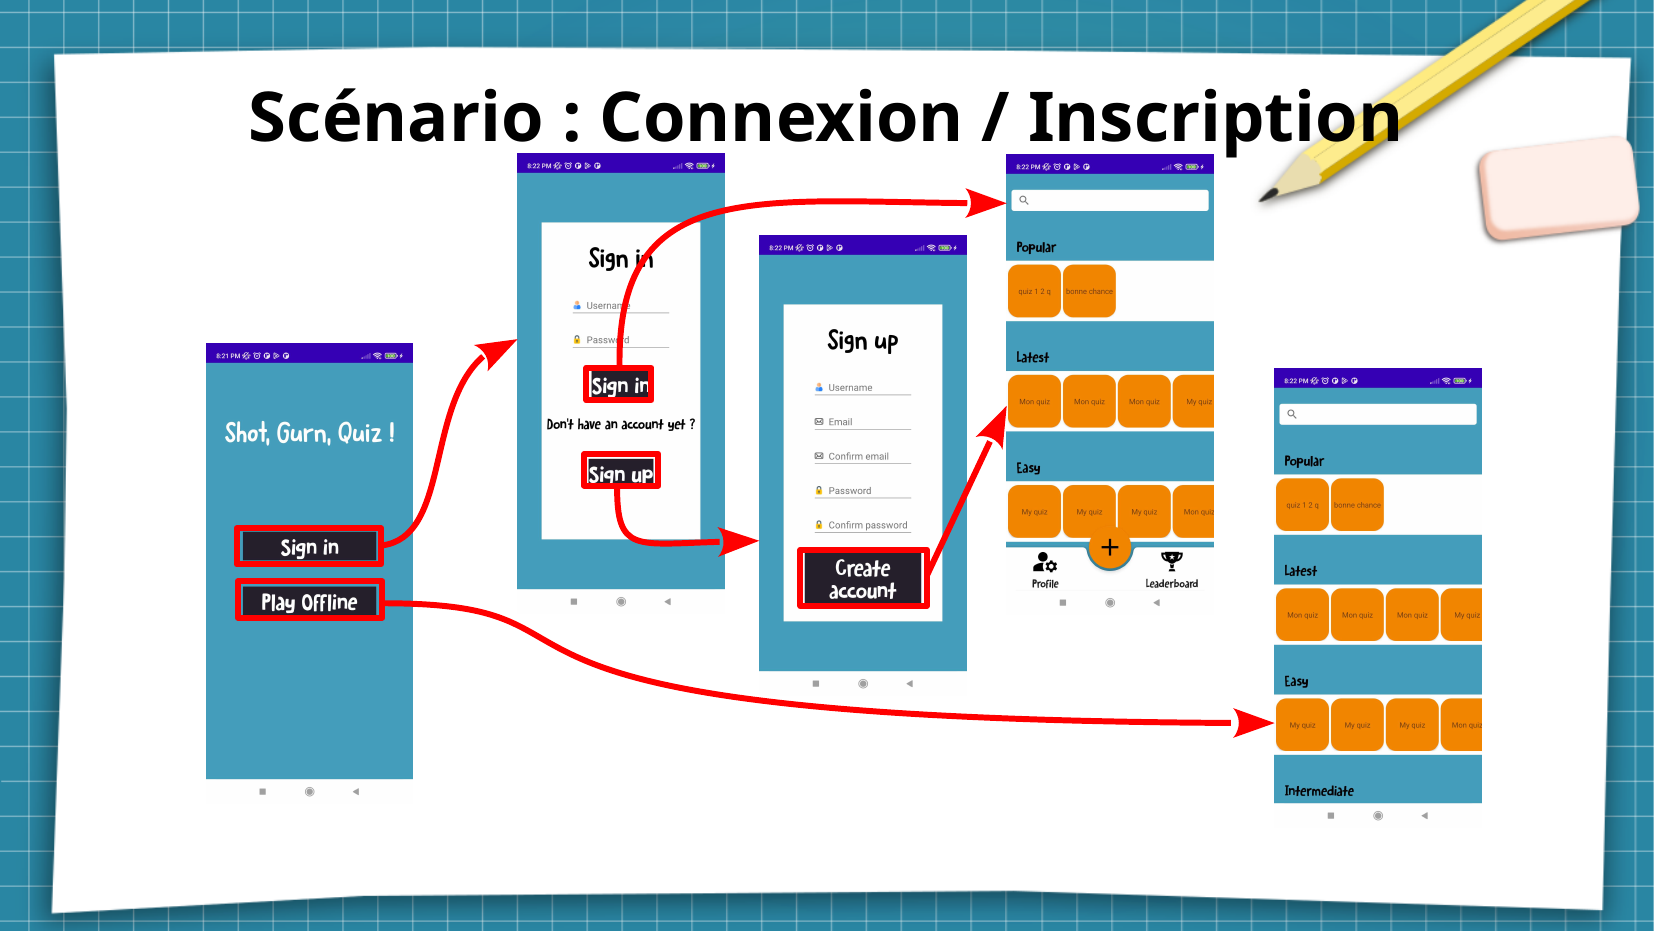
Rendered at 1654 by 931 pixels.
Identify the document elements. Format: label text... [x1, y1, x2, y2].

title Scénario : Connexion / Inscription [82, 37, 1571, 193]
picture [0, 0, 1654, 931]
